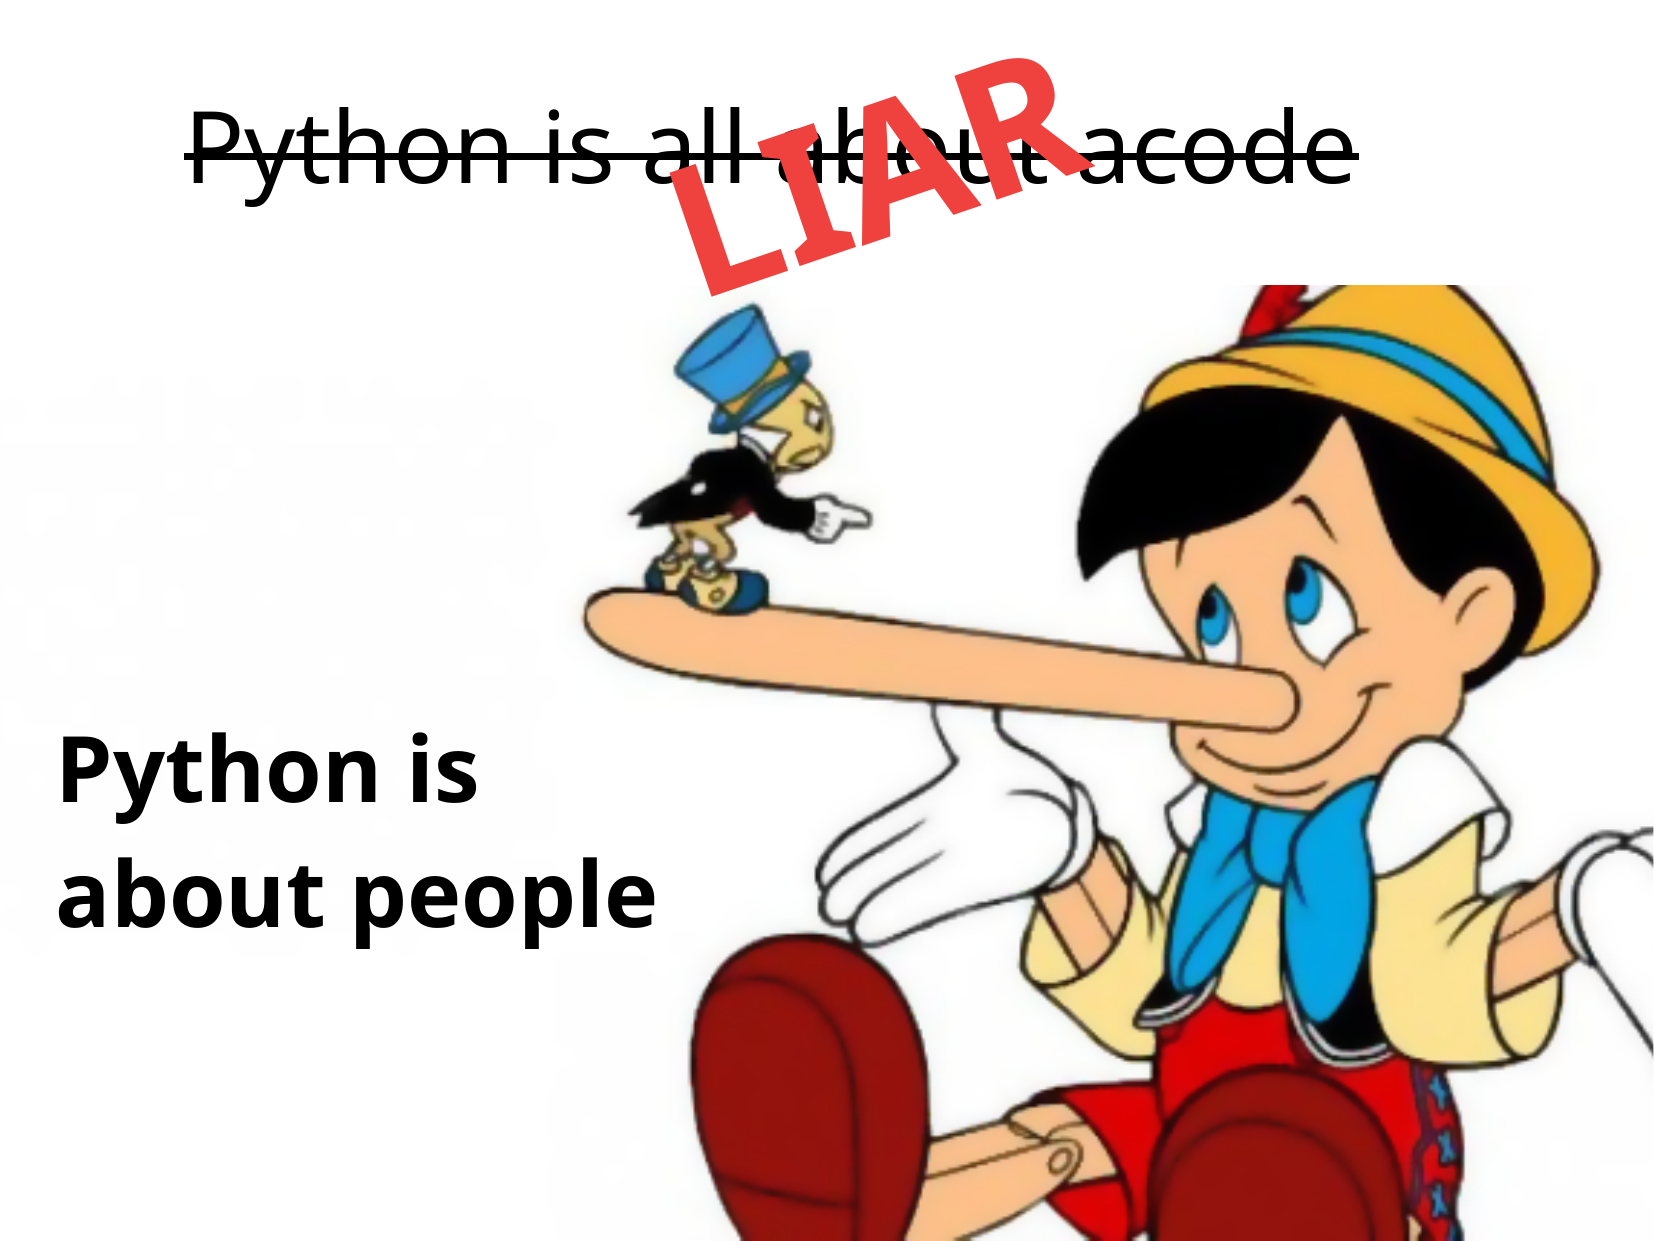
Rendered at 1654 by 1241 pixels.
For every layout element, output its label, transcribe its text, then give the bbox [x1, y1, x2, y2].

picture [0, 285, 1654, 1241]
text_box Python is about people [40, 697, 867, 1019]
text_box LIAR [617, 0, 1269, 516]
text_box Python is all about acode [1177, 69, 1525, 196]
text_box Python is all about acode [169, 69, 747, 196]
